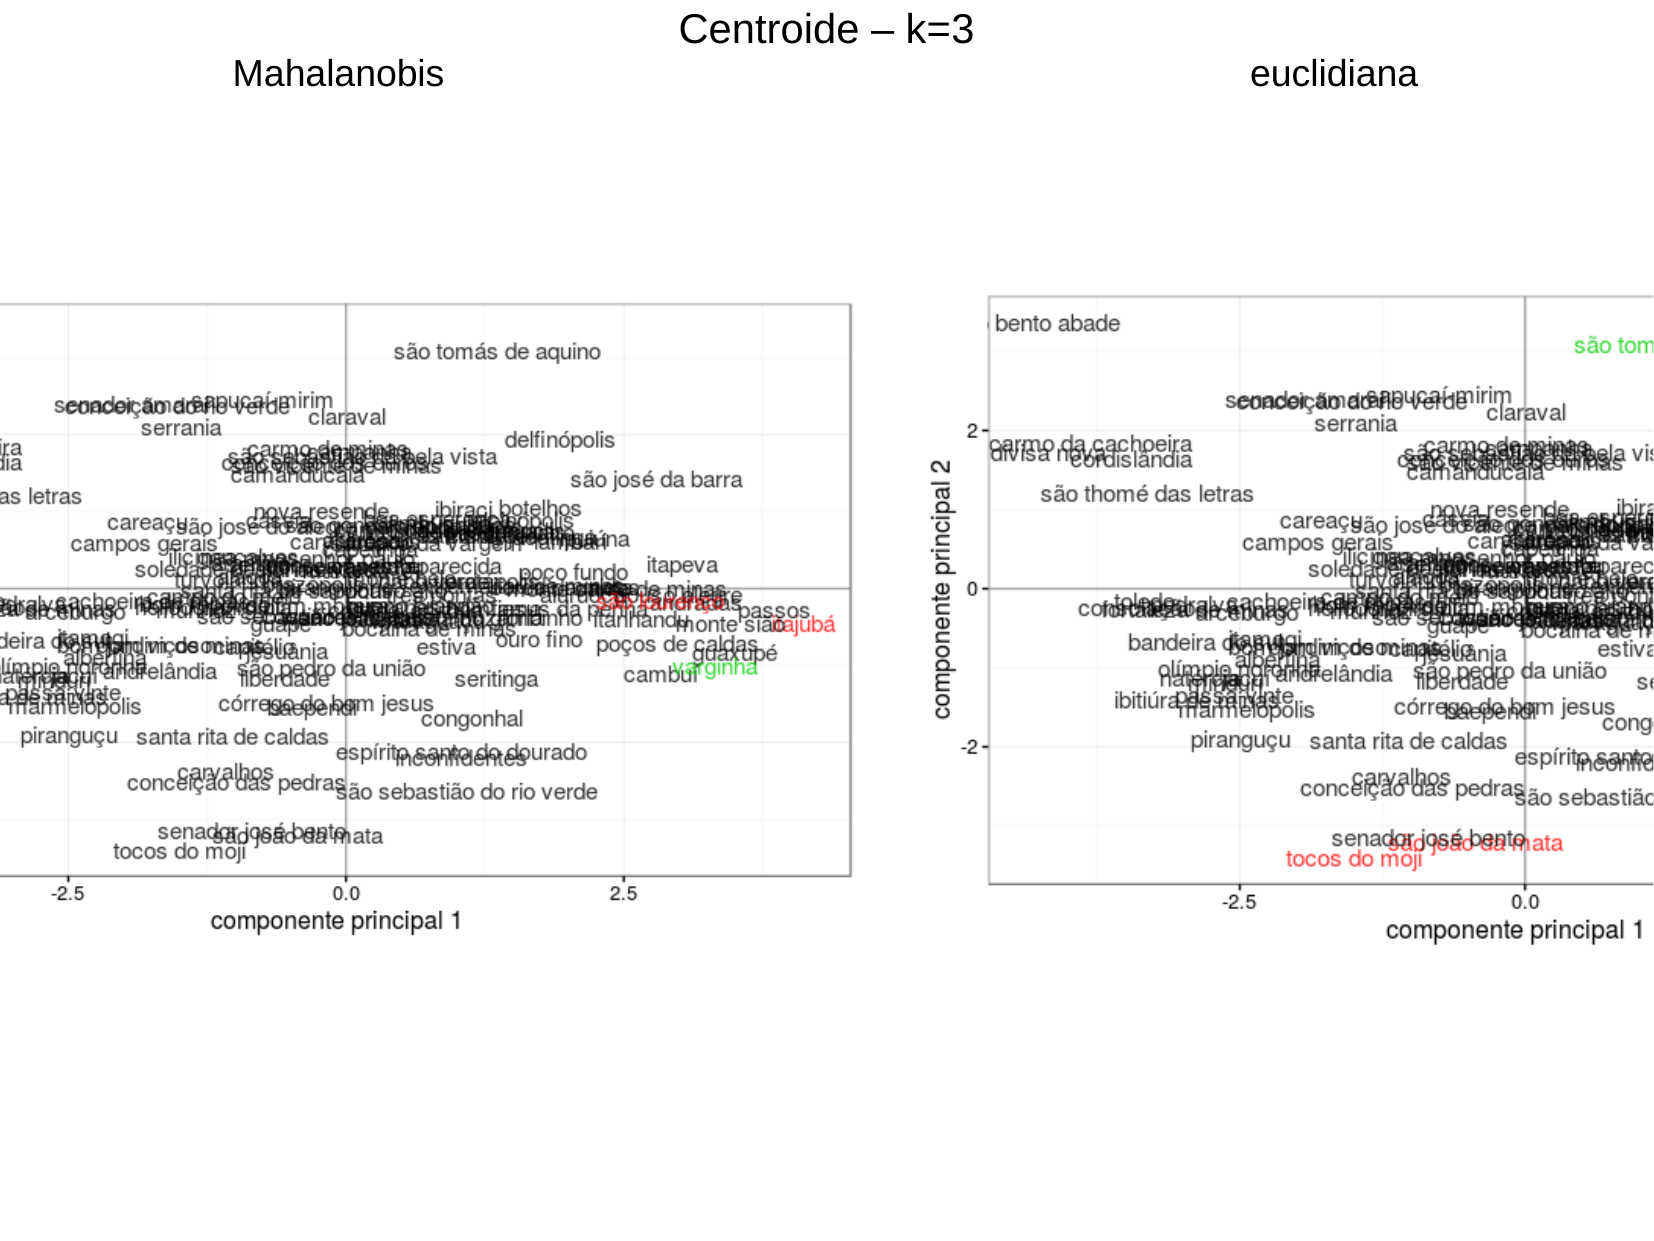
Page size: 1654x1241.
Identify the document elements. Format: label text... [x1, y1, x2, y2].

picture [0, 256, 863, 946]
title Centroide – k=3 Mahalanobis euclidiana [82, 0, 1571, 178]
picture [914, 247, 1654, 956]
